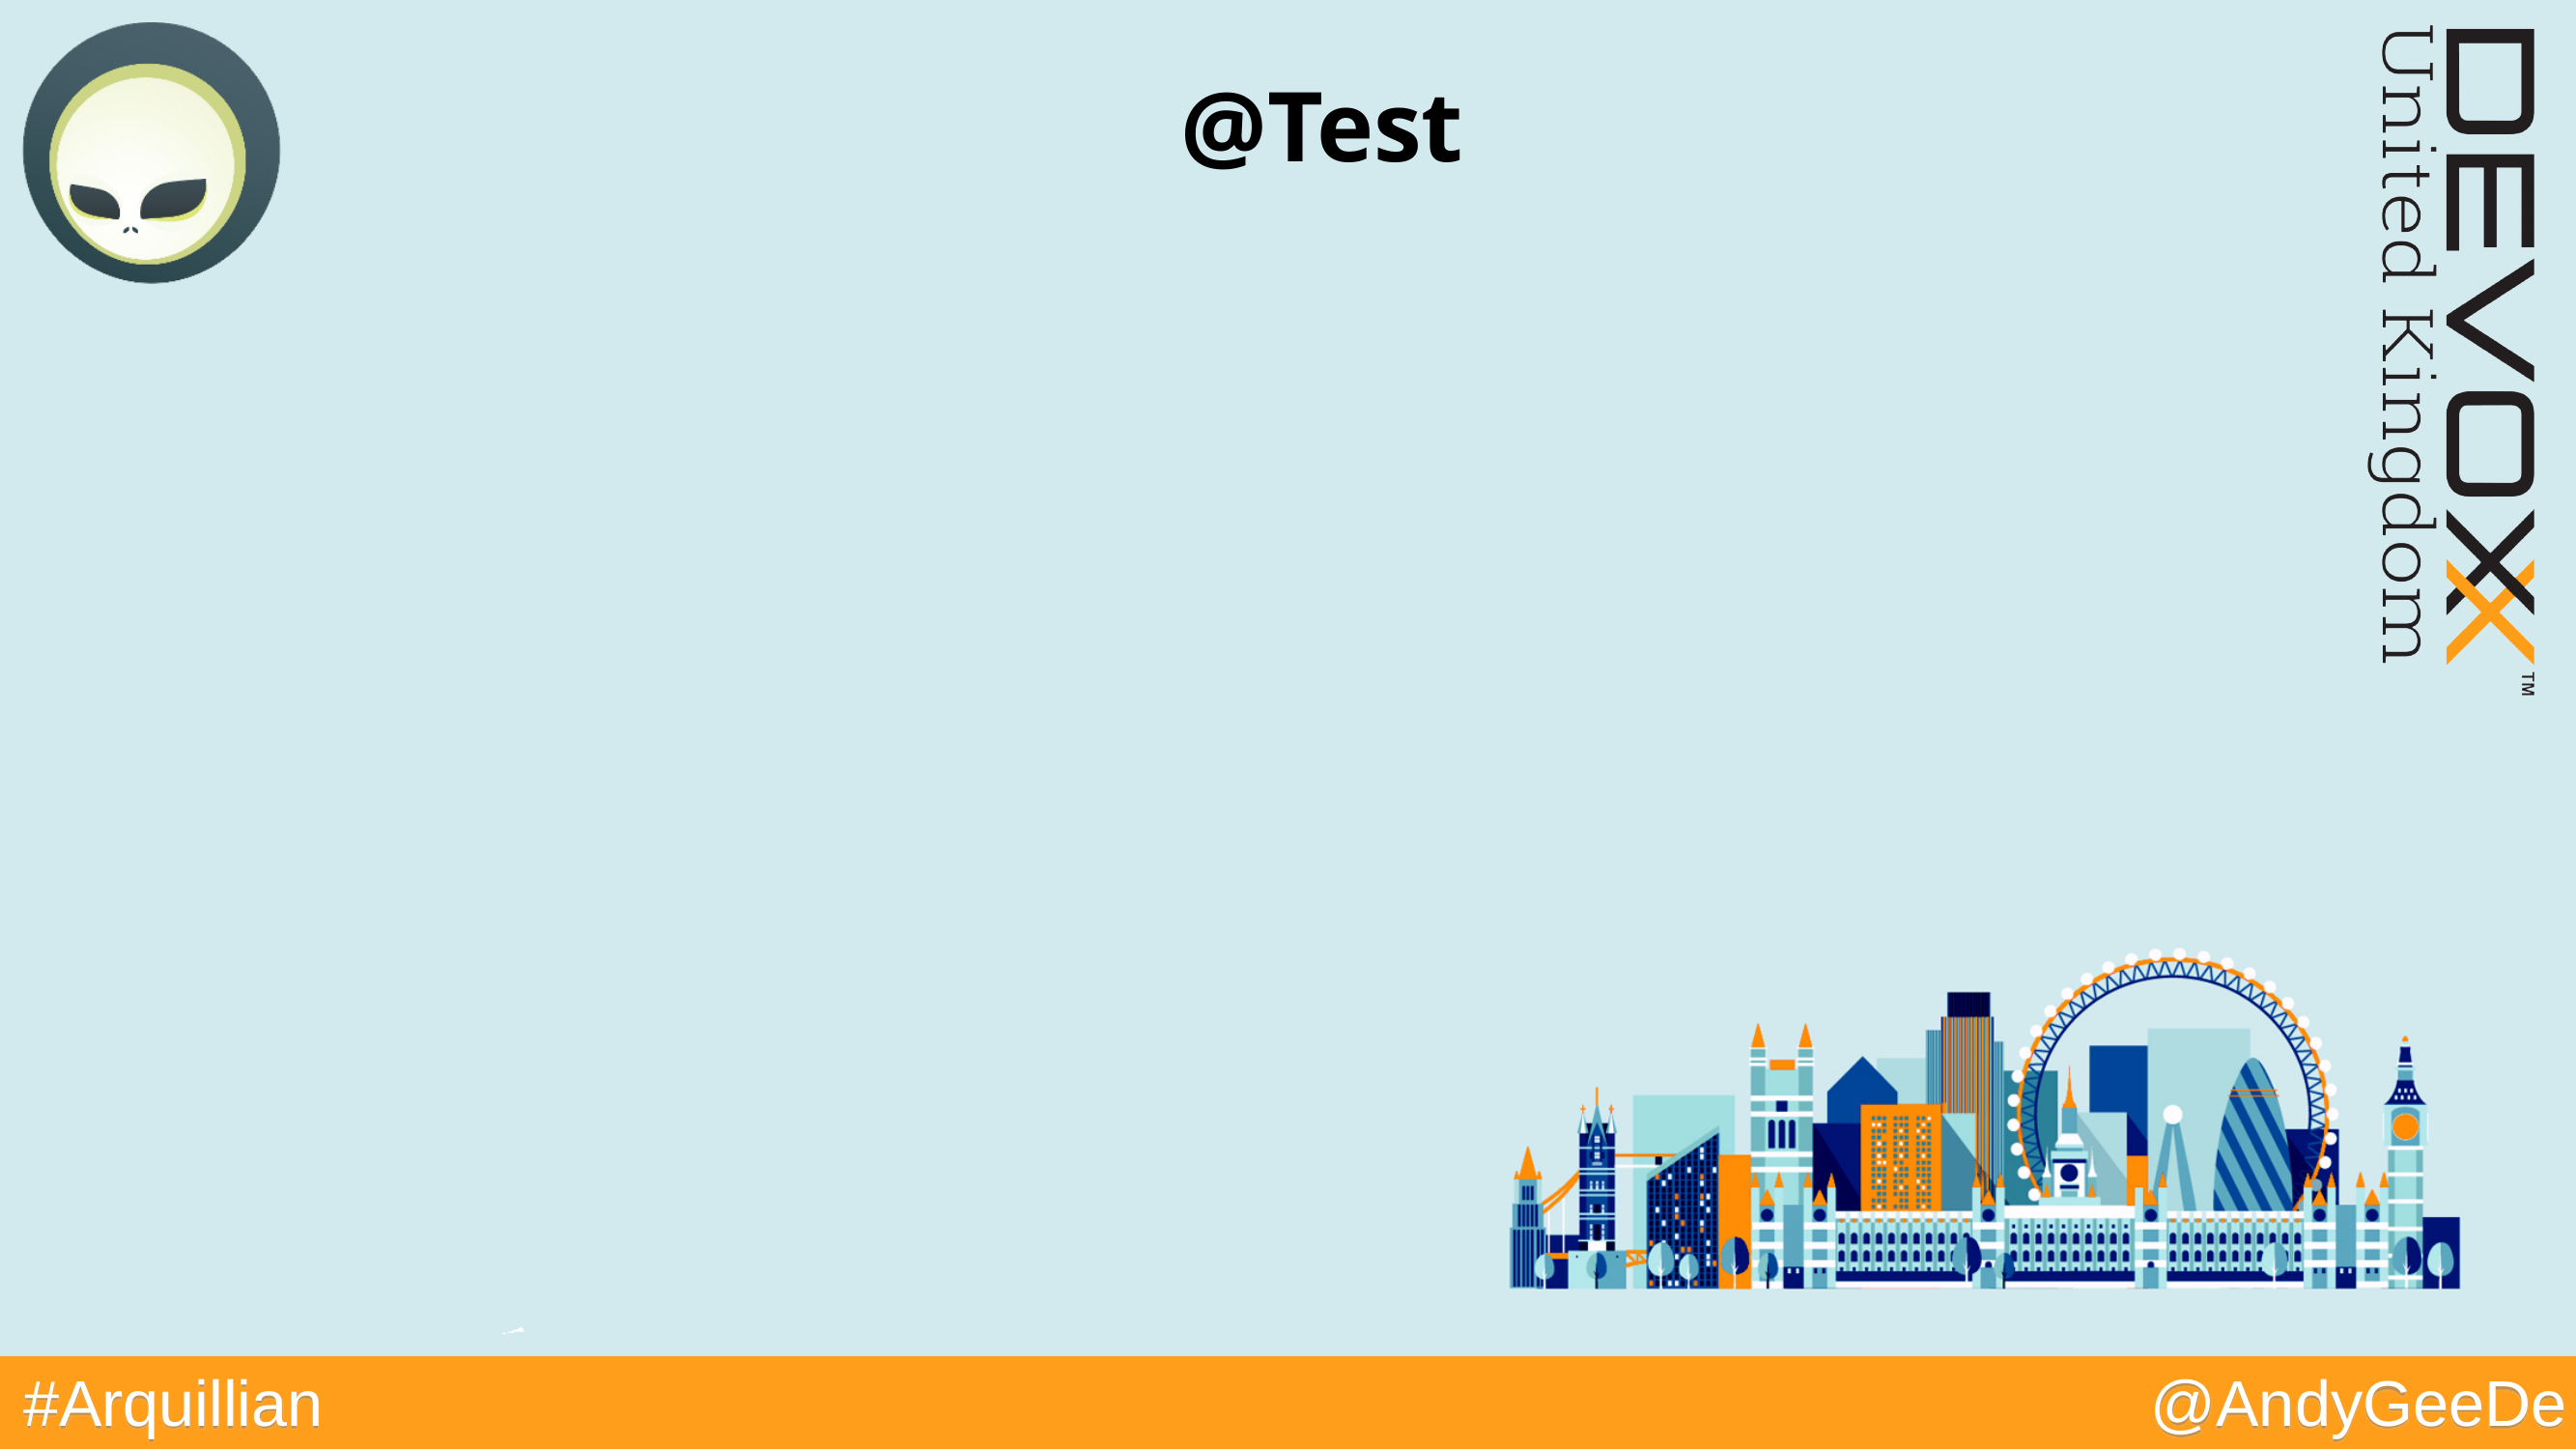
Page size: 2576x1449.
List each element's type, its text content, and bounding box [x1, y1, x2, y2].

title @Test [197, 58, 2448, 243]
picture [0, 0, 2576, 1355]
